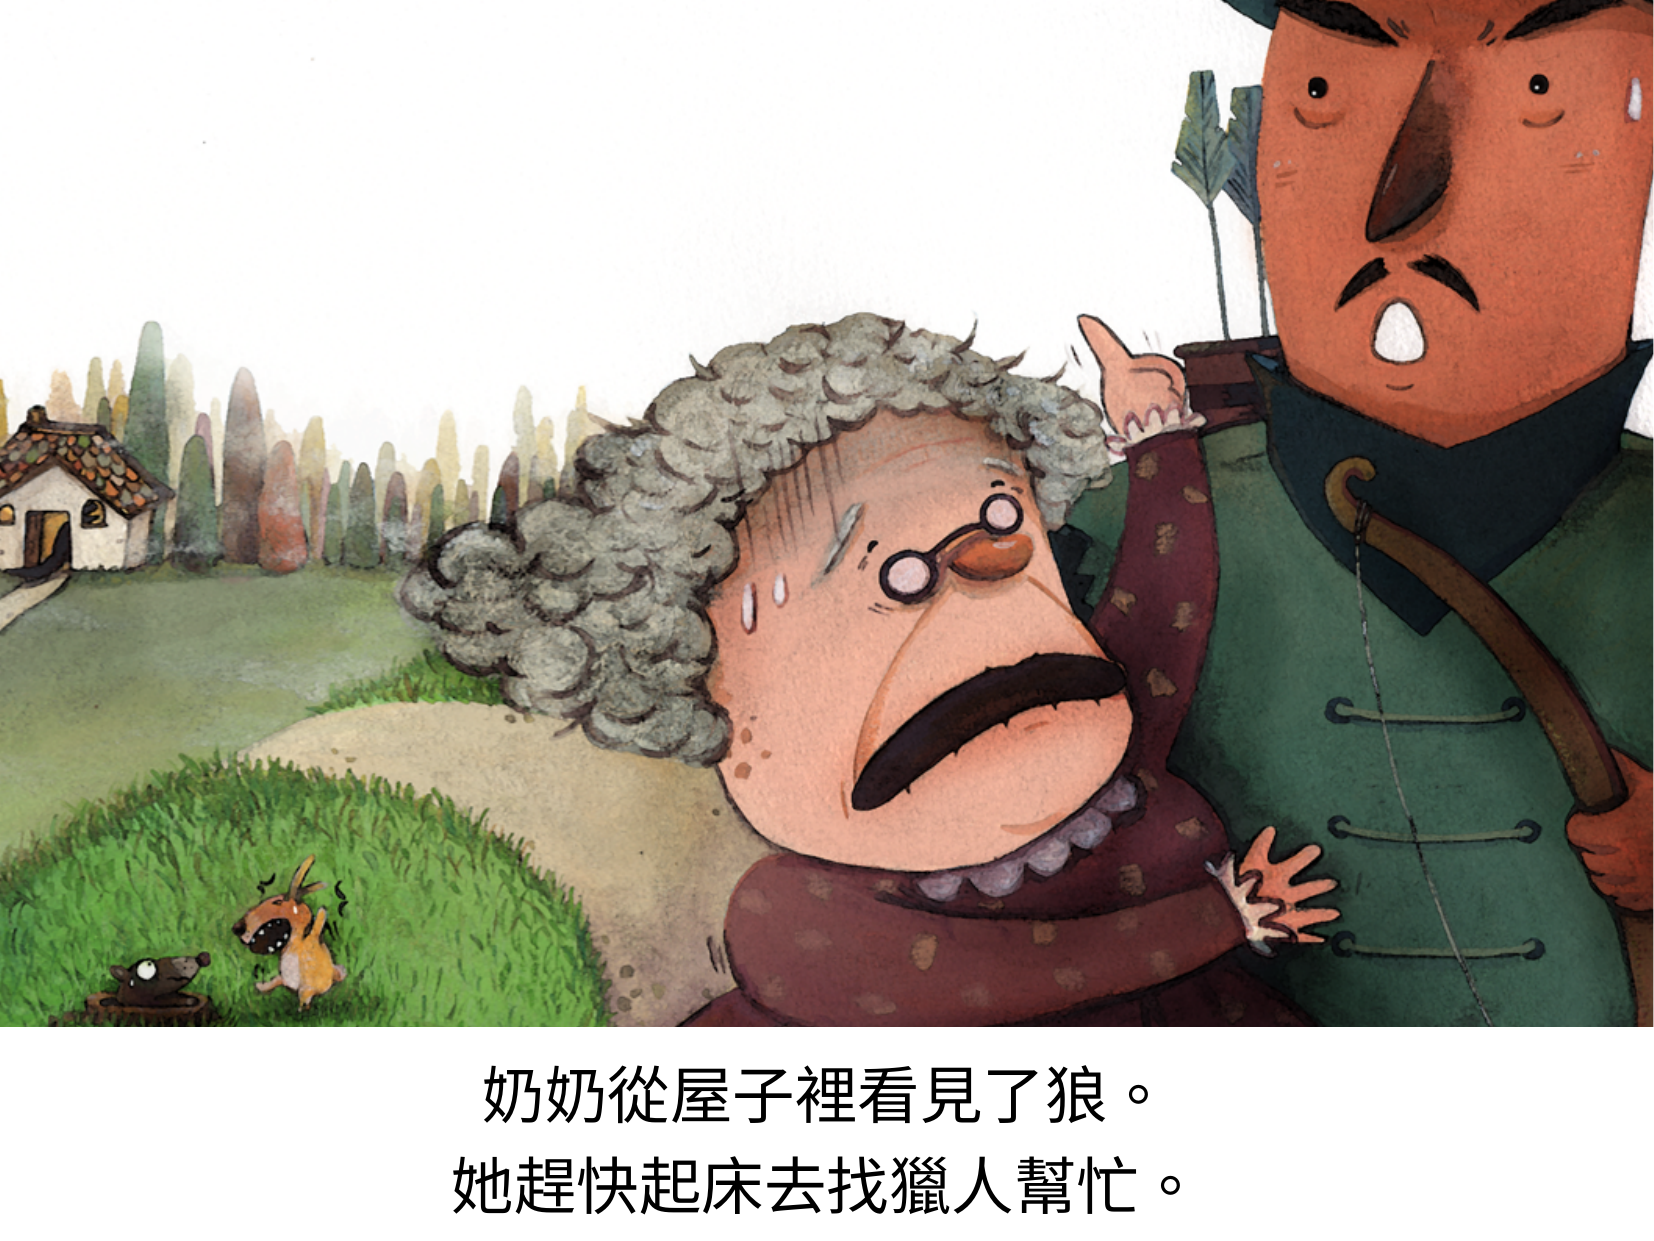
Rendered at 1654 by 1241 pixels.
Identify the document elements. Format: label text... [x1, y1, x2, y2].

text_box [0, 1027, 1654, 1241]
picture [0, 0, 1654, 1027]
title 奶奶從屋子裡看見了狼。 她趕快起床去找獵人幫忙。 [82, 1033, 1571, 1241]
